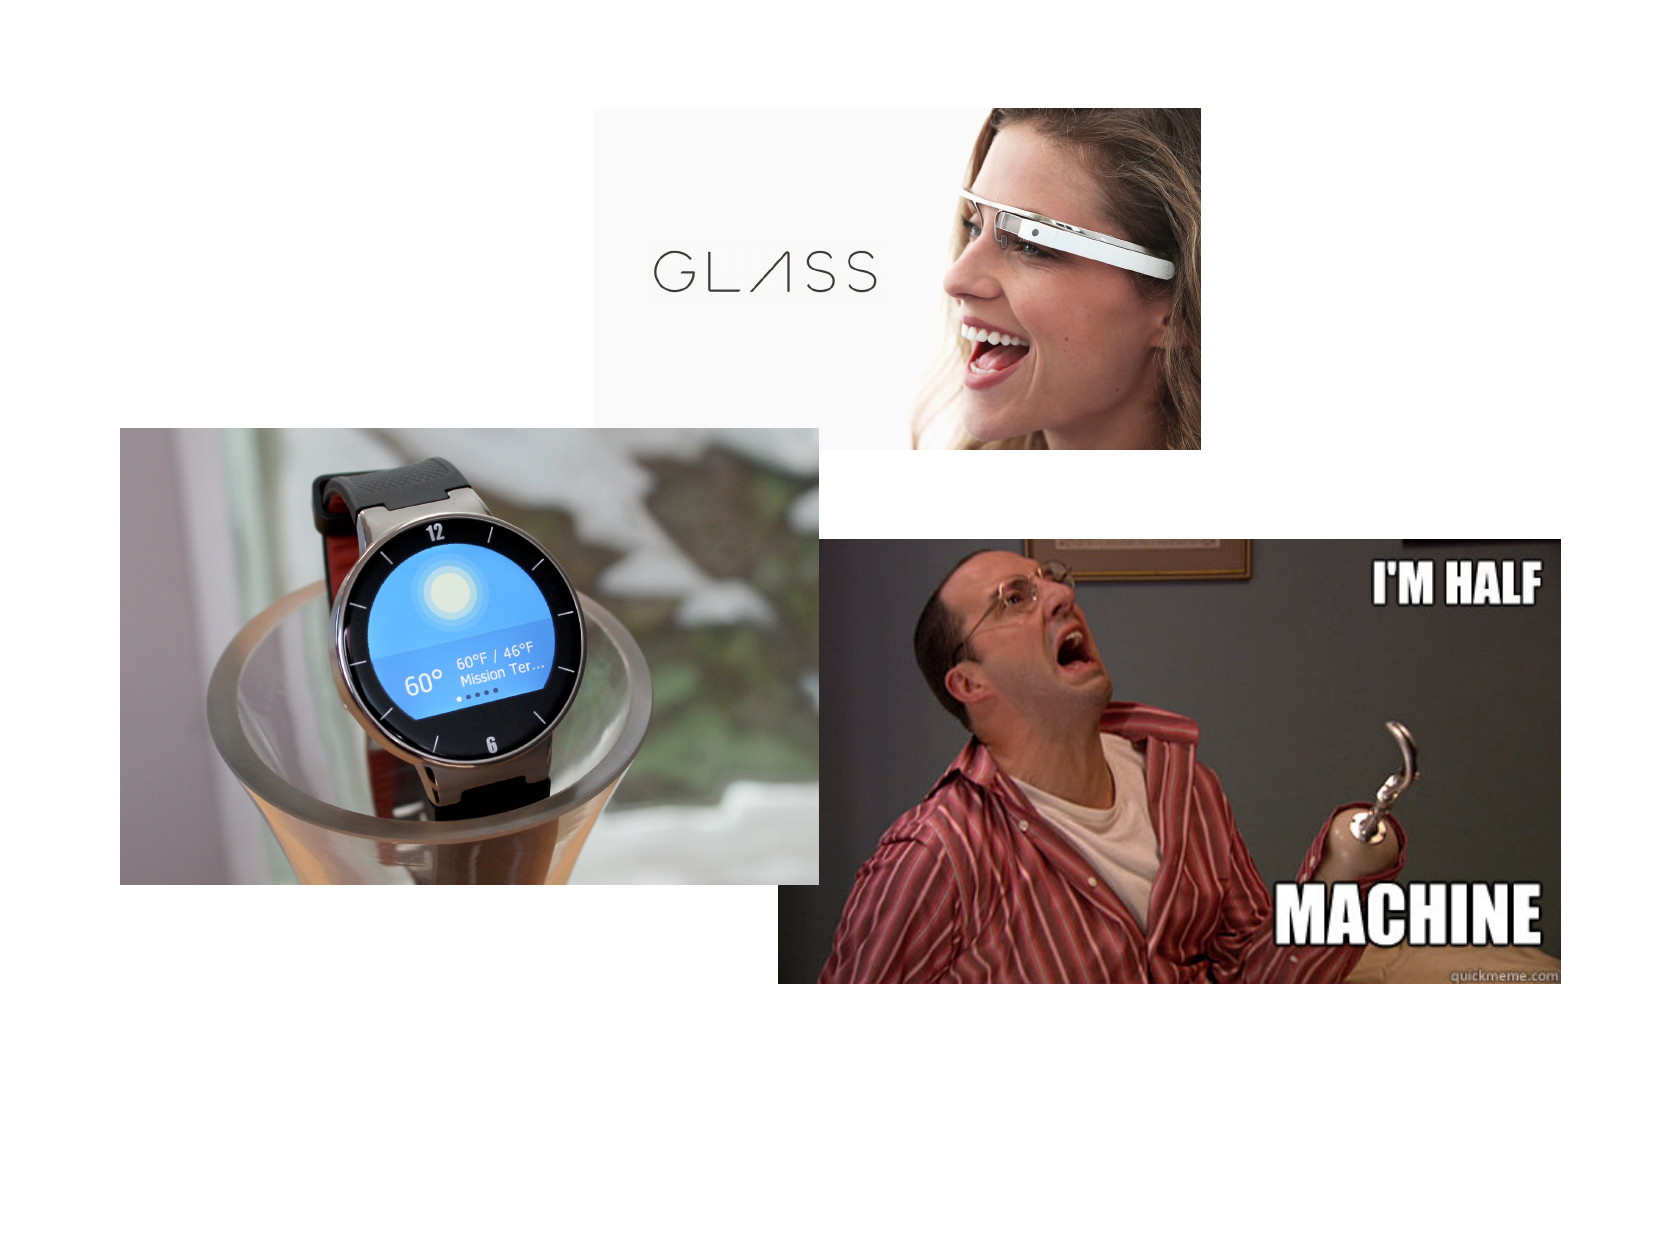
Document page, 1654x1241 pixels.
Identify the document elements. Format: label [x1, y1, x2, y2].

picture [120, 108, 1561, 984]
